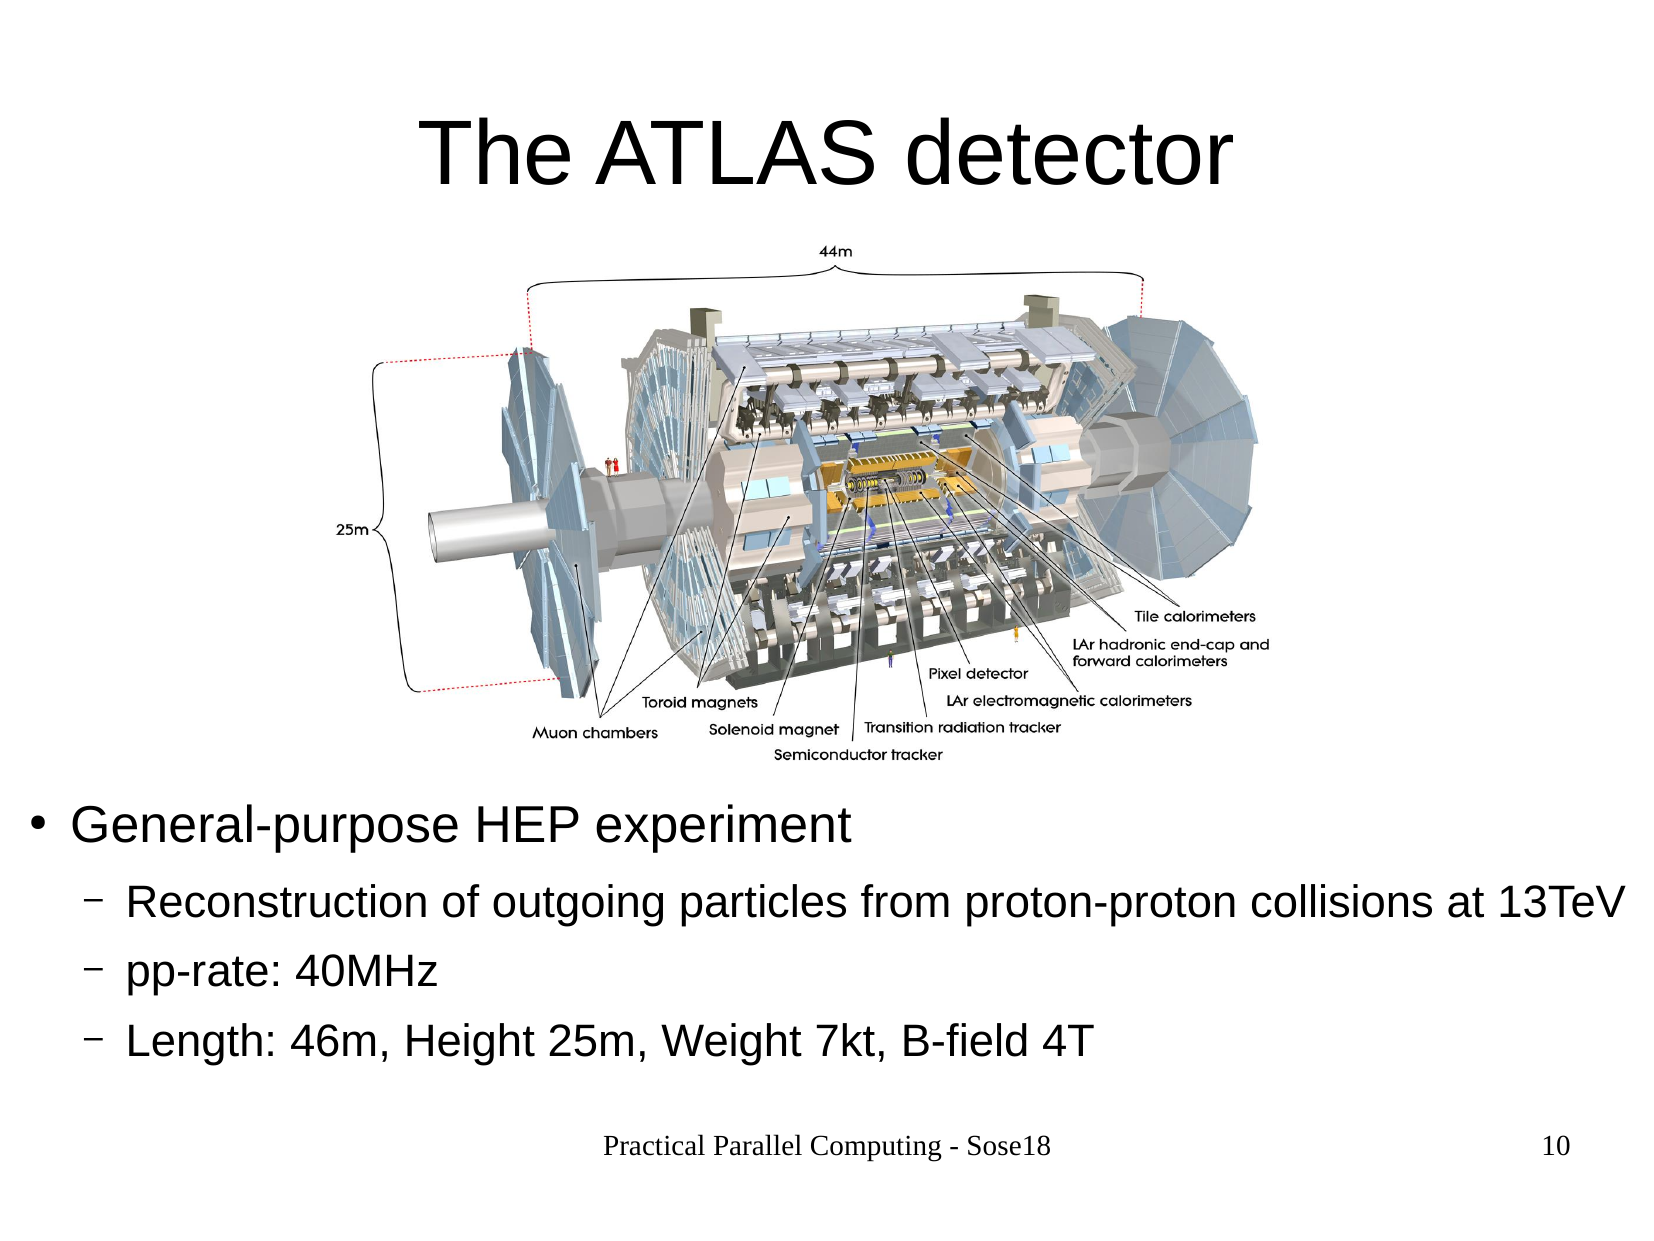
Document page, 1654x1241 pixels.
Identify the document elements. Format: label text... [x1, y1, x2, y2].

list General-purpose HEP experiment Reconstruction of outgoing particles from proton-proton collisions at 13TeV pp-rate: 40MHz Length: 46m, Height 25m, Weight 7kt, B-field 4T [15, 795, 1648, 1111]
picture [330, 209, 1276, 781]
title The ATLAS detector [82, 49, 1571, 257]
